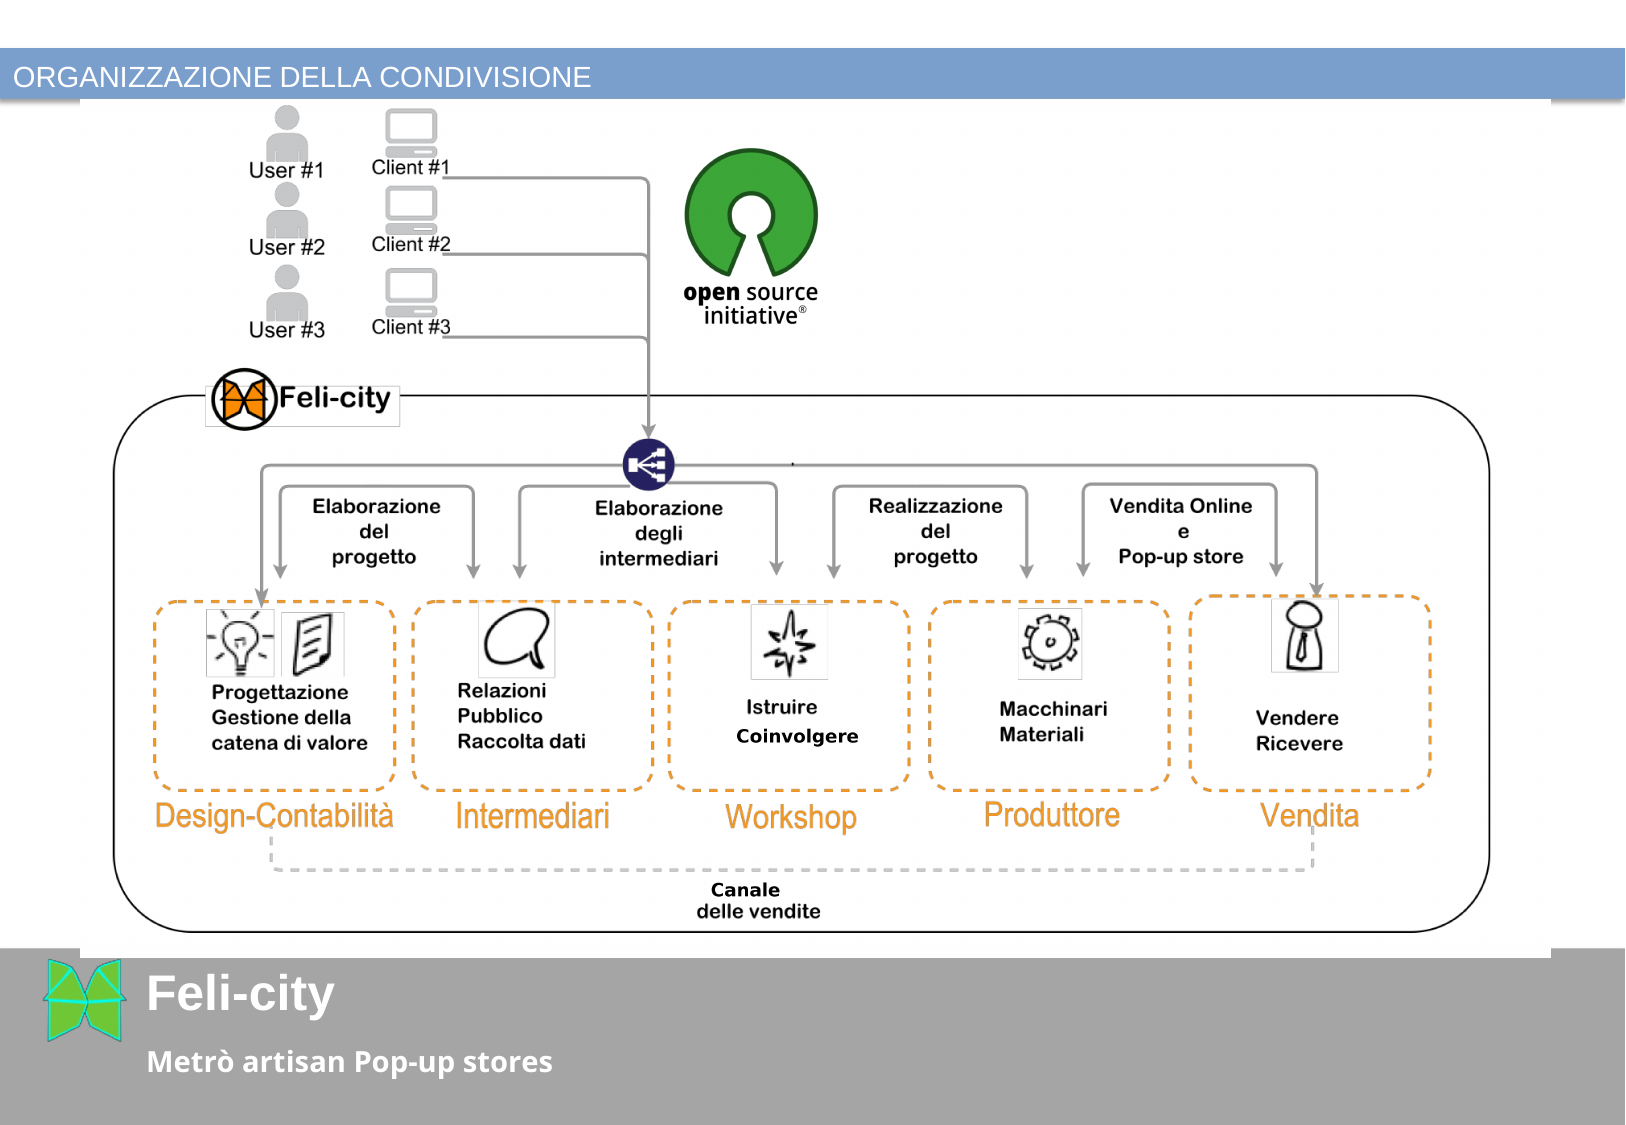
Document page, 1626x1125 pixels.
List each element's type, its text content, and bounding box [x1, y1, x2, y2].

text_box [0, 43, 1625, 119]
text_box Feli-city Metrò artisan Pop-up stores [143, 962, 1066, 1079]
picture [80, 99, 1551, 958]
text_box ORGANIZZAZIONE DELLA CONDIVISIONE [10, 58, 594, 94]
text_box [0, 945, 1625, 1125]
